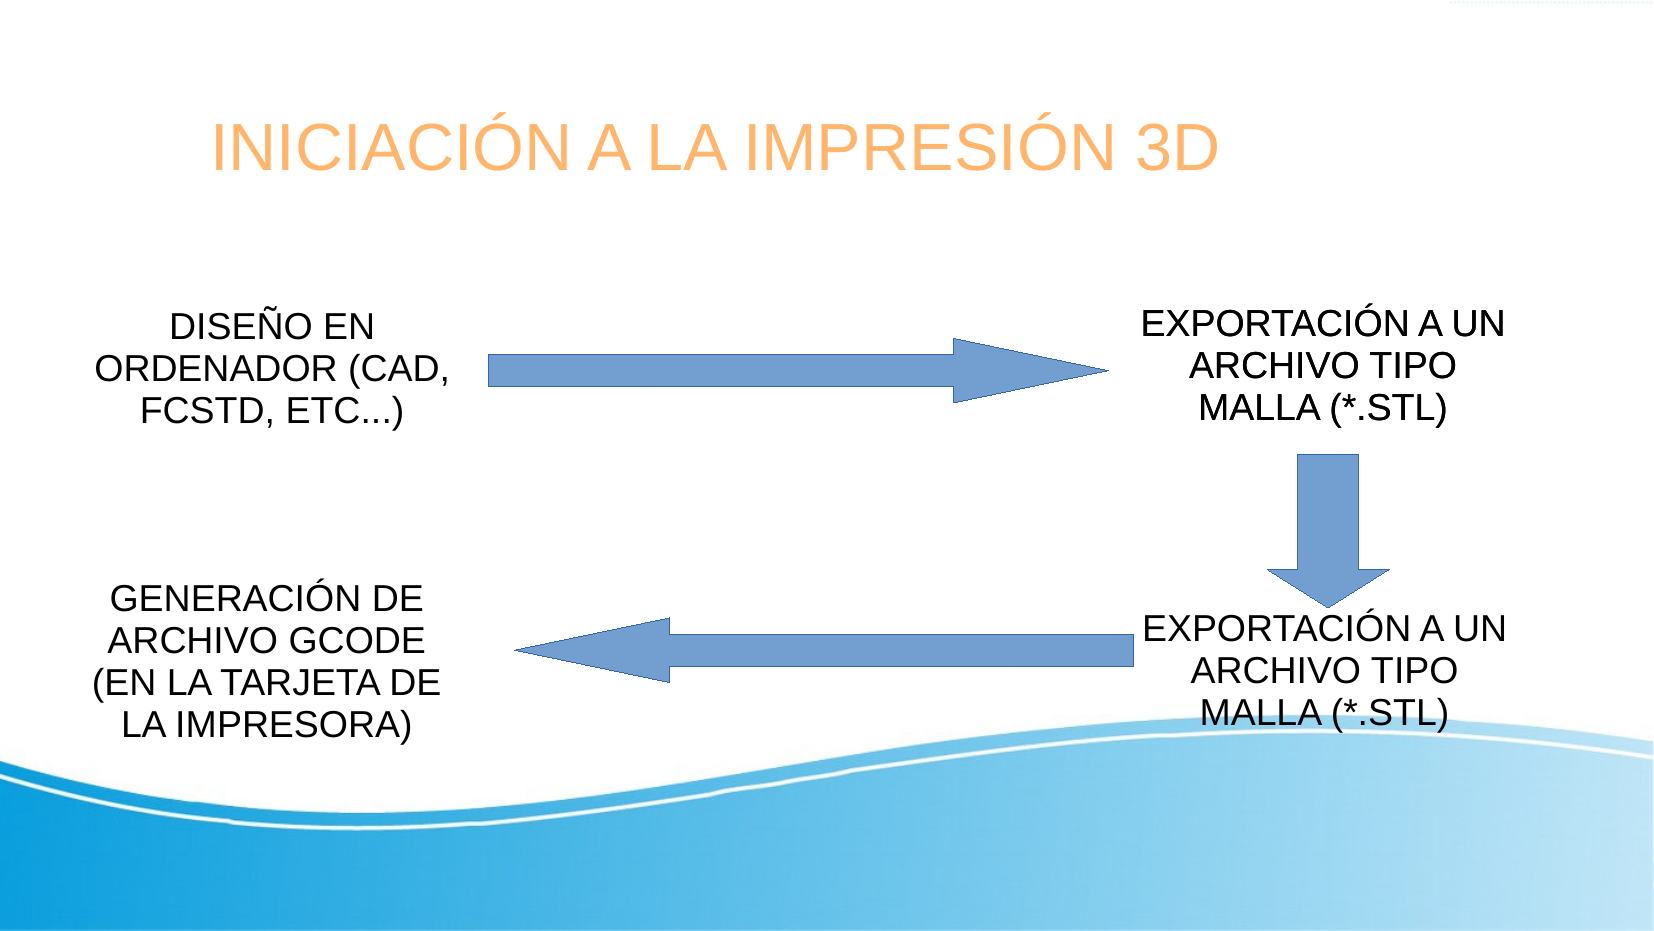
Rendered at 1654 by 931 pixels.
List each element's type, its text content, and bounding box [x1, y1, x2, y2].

text_box DISEÑO EN ORDENADOR (CAD, FCSTD, ETC...) [74, 297, 471, 439]
text_box GENERACIÓN DE ARCHIVO GCODE (EN LA TARJETA DE LA IMPRESORA) [68, 570, 465, 754]
picture [0, 0, 1654, 931]
text_box EXPORTACIÓN A UN ARCHIVO TIPO MALLA (*.STL) [1126, 600, 1523, 742]
text_box EXPORTACIÓN A UN ARCHIVO TIPO MALLA (*.STL) [1125, 294, 1522, 436]
text_box INICIACIÓN A LA IMPRESIÓN 3D [195, 102, 1485, 193]
text_box [1267, 454, 1390, 608]
text_box [514, 617, 1134, 683]
text_box [488, 338, 1109, 403]
